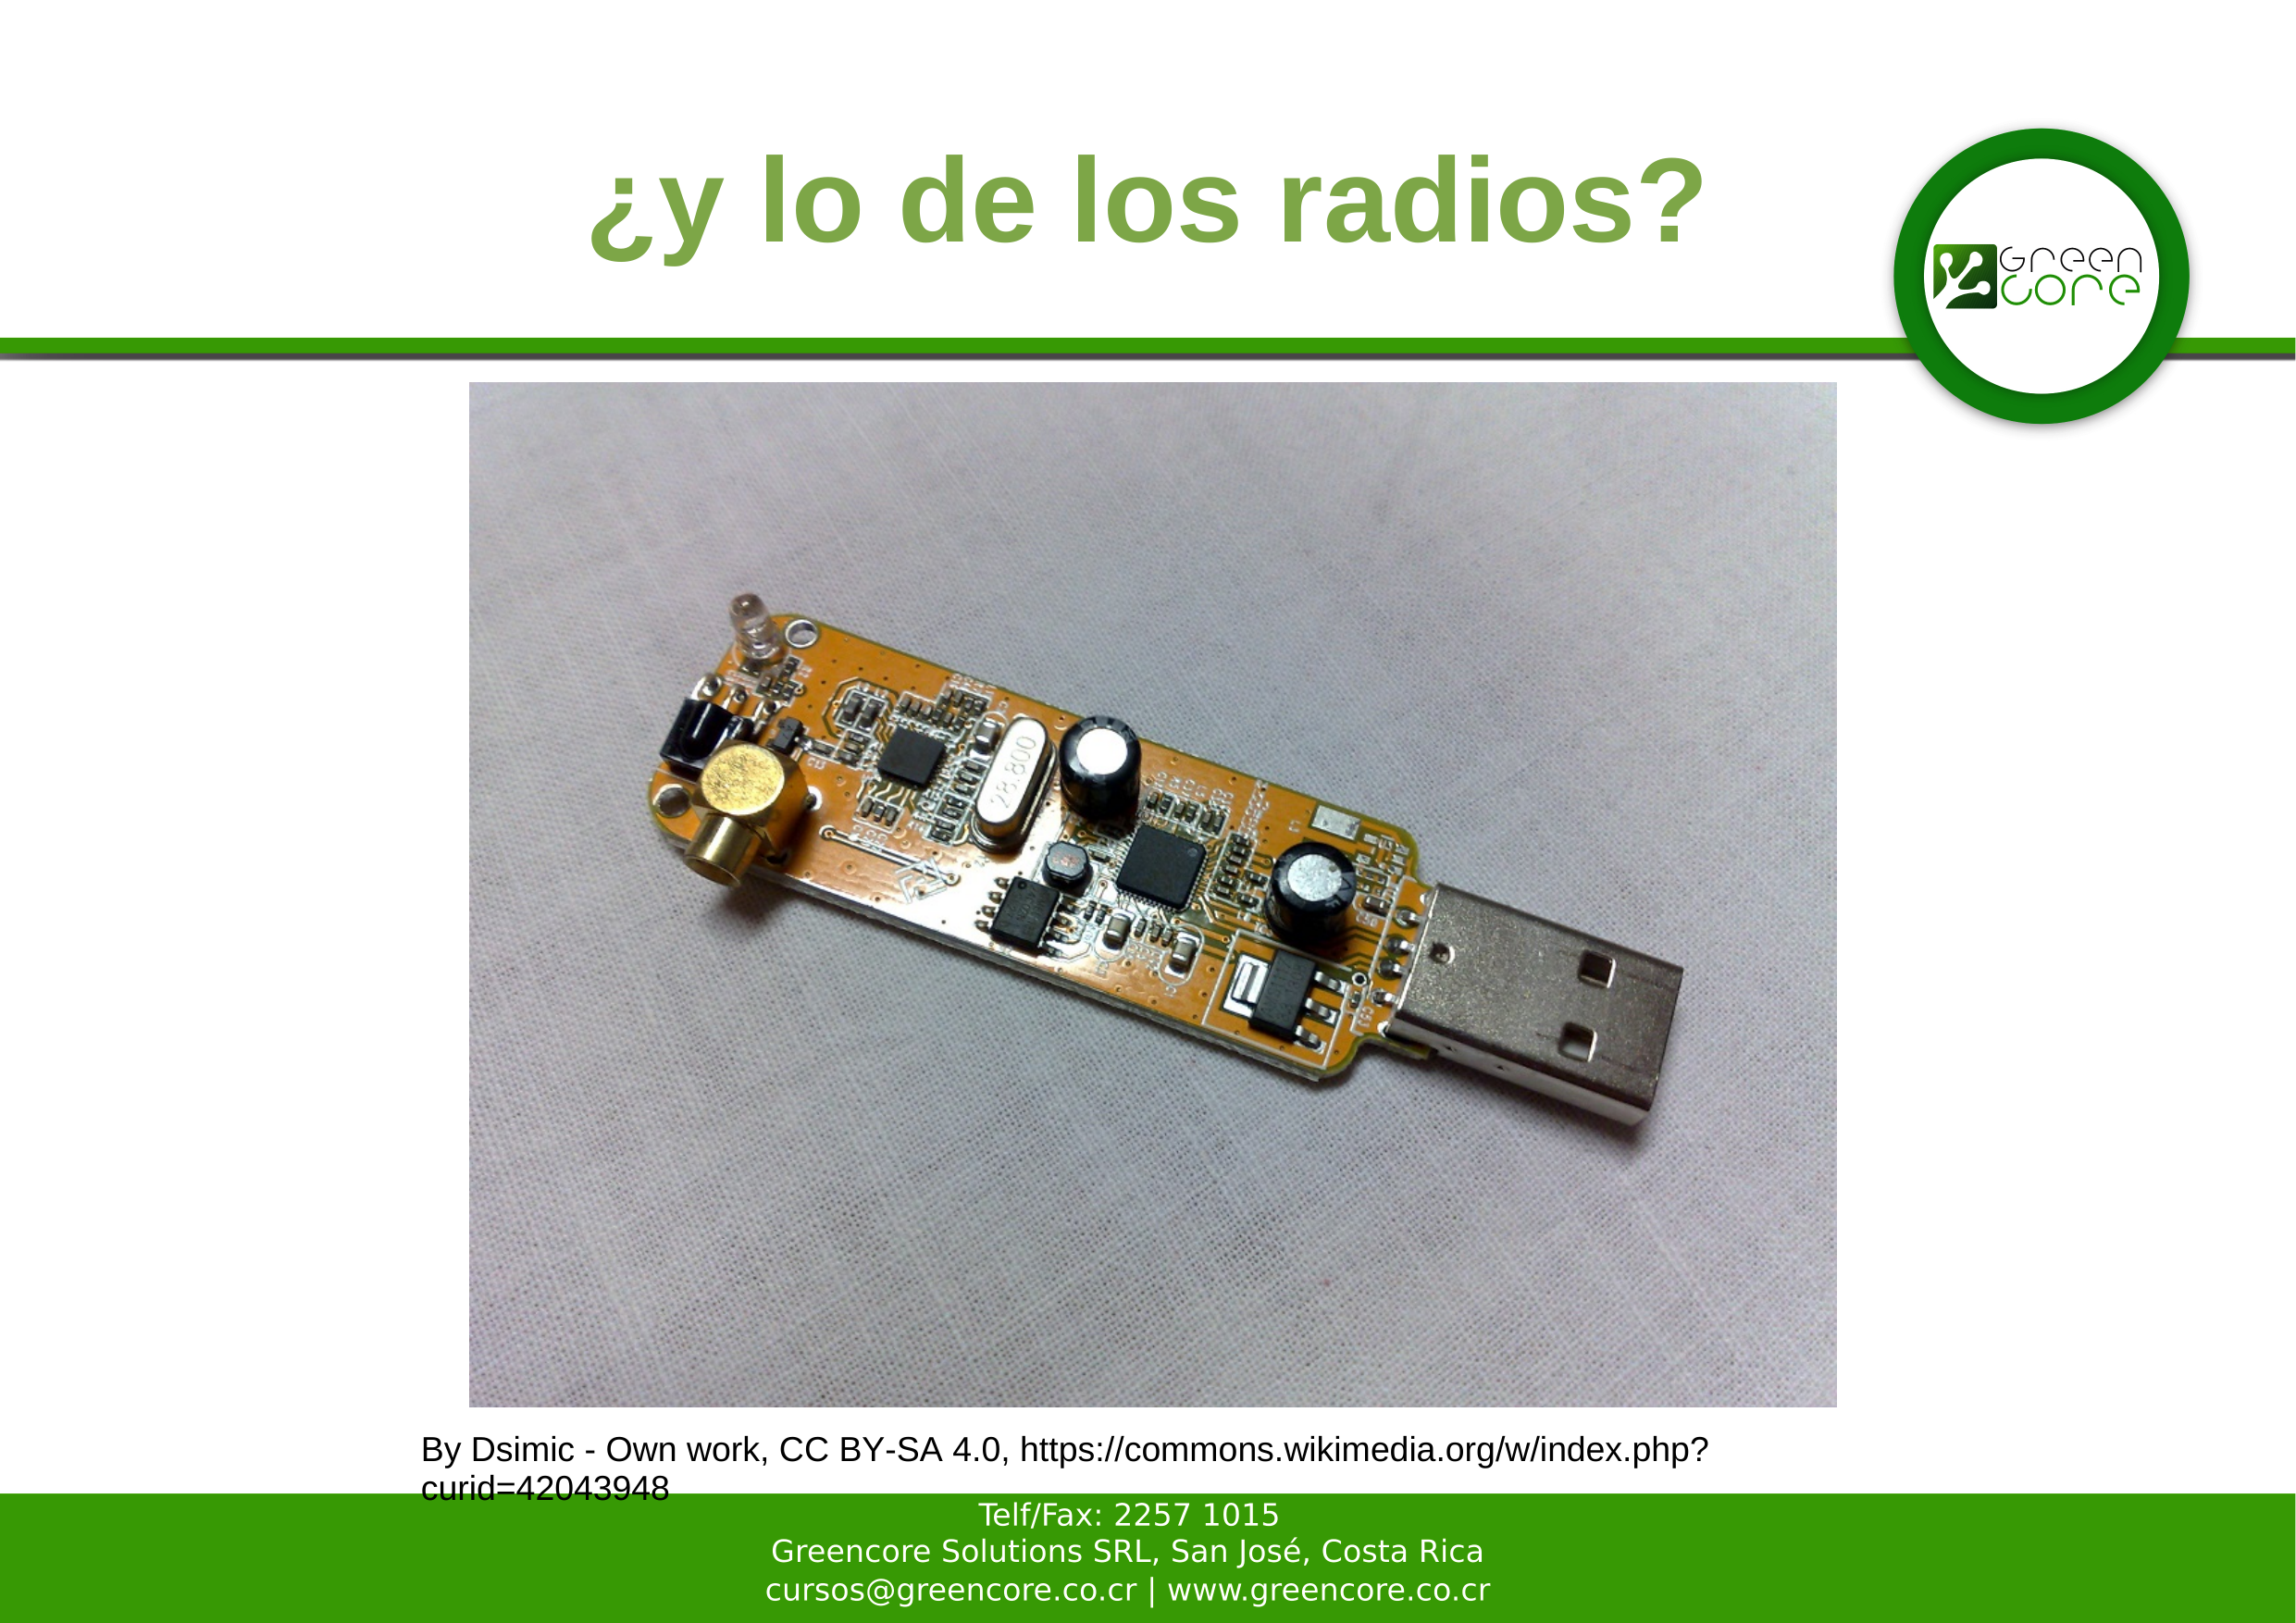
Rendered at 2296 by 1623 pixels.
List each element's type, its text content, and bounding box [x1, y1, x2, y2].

title ¿y lo de los radios? [115, 64, 2181, 336]
picture [0, 0, 2296, 1623]
text_box By Dsimic - Own work, CC BY-SA 4.0, https://commons.wikimedia.org/w/index.php?curid=42043948 [407, 1423, 1967, 1515]
